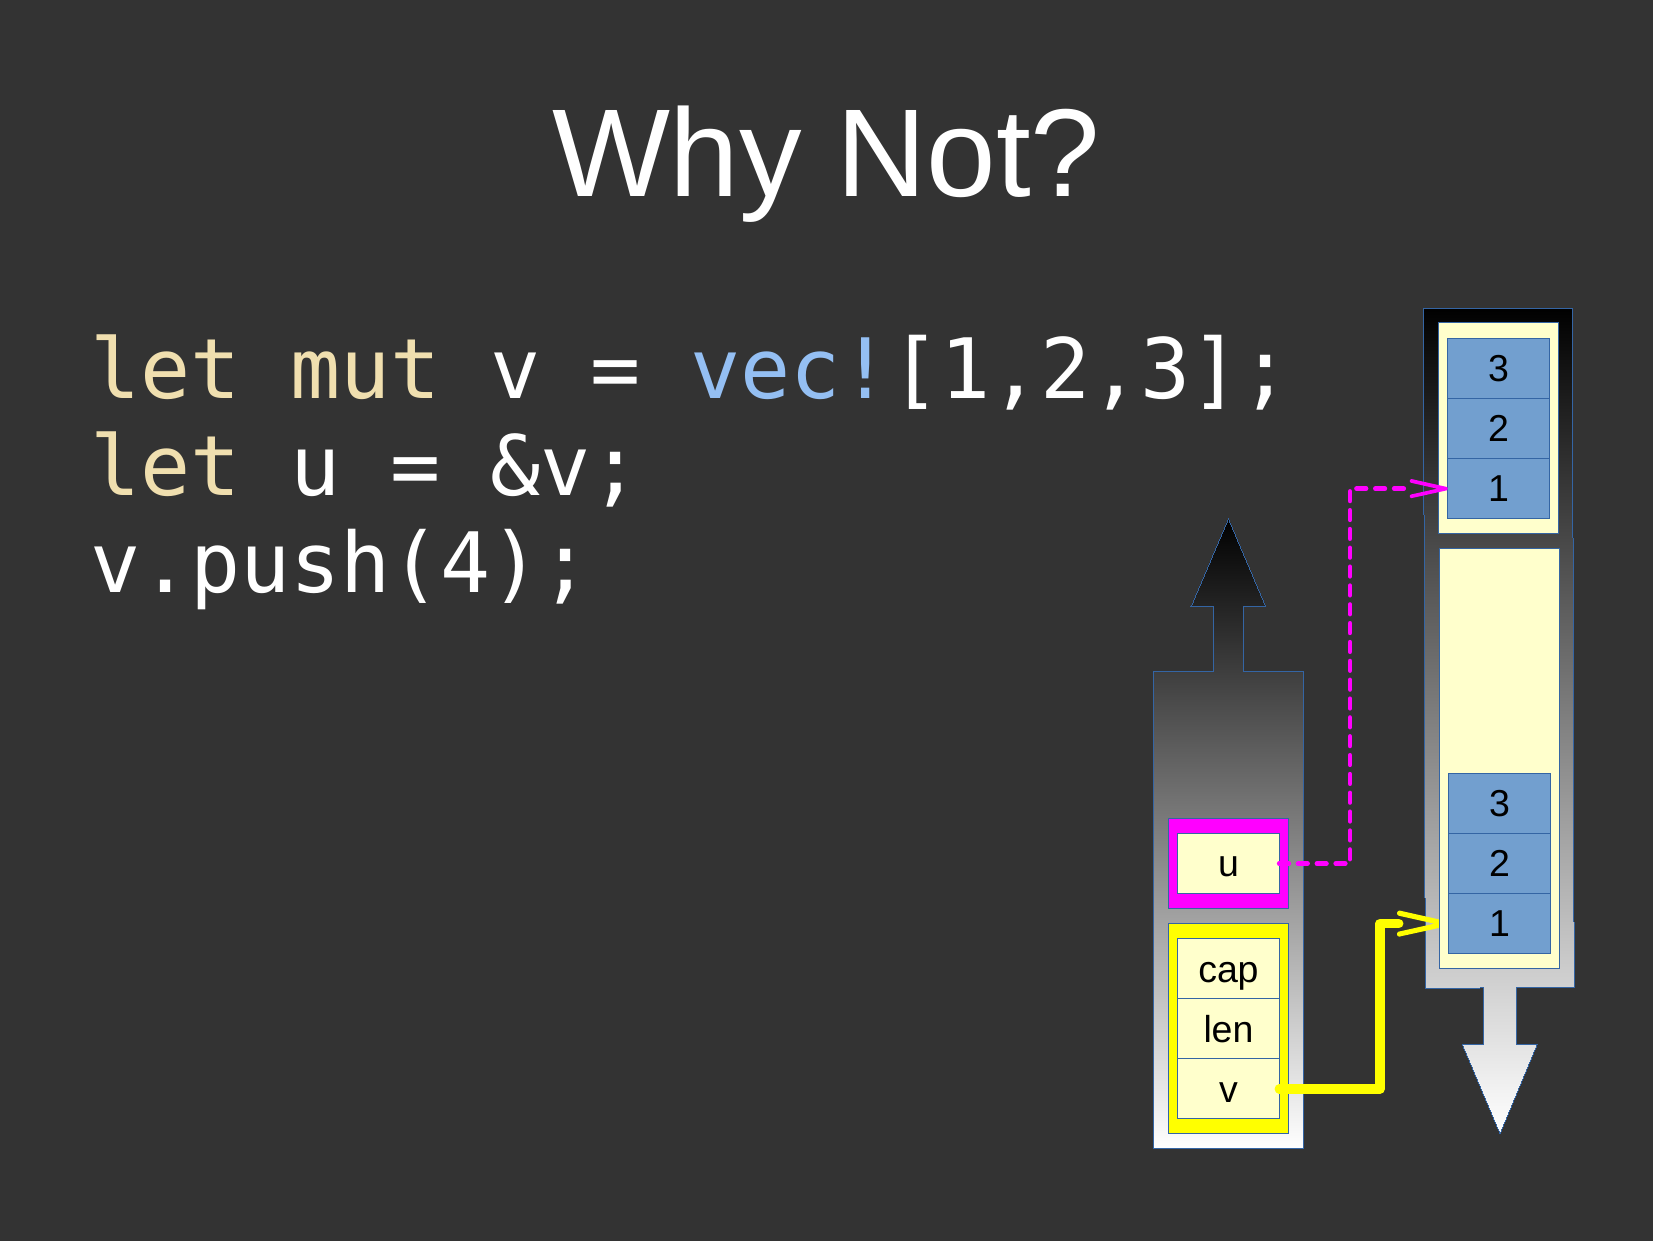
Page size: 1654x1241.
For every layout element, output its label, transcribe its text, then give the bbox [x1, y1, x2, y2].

text_box 1 [1447, 458, 1550, 519]
text_box v [1177, 1059, 1280, 1119]
text_box len [1177, 999, 1280, 1059]
text_box [1423, 308, 1575, 1134]
text_box let mut v = vec![1,2,3]; let u = &v; v.push(4); [76, 313, 1351, 734]
text_box 1 [1448, 893, 1551, 954]
text_box cap [1177, 938, 1280, 999]
text_box 3 [1447, 338, 1550, 398]
title Why Not? [82, 49, 1571, 257]
text_box u [1177, 833, 1280, 894]
text_box [1153, 734, 1304, 1149]
text_box 2 [1447, 398, 1550, 458]
text_box [1423, 486, 1434, 491]
text_box 2 [1448, 833, 1551, 893]
text_box 3 [1448, 773, 1551, 833]
